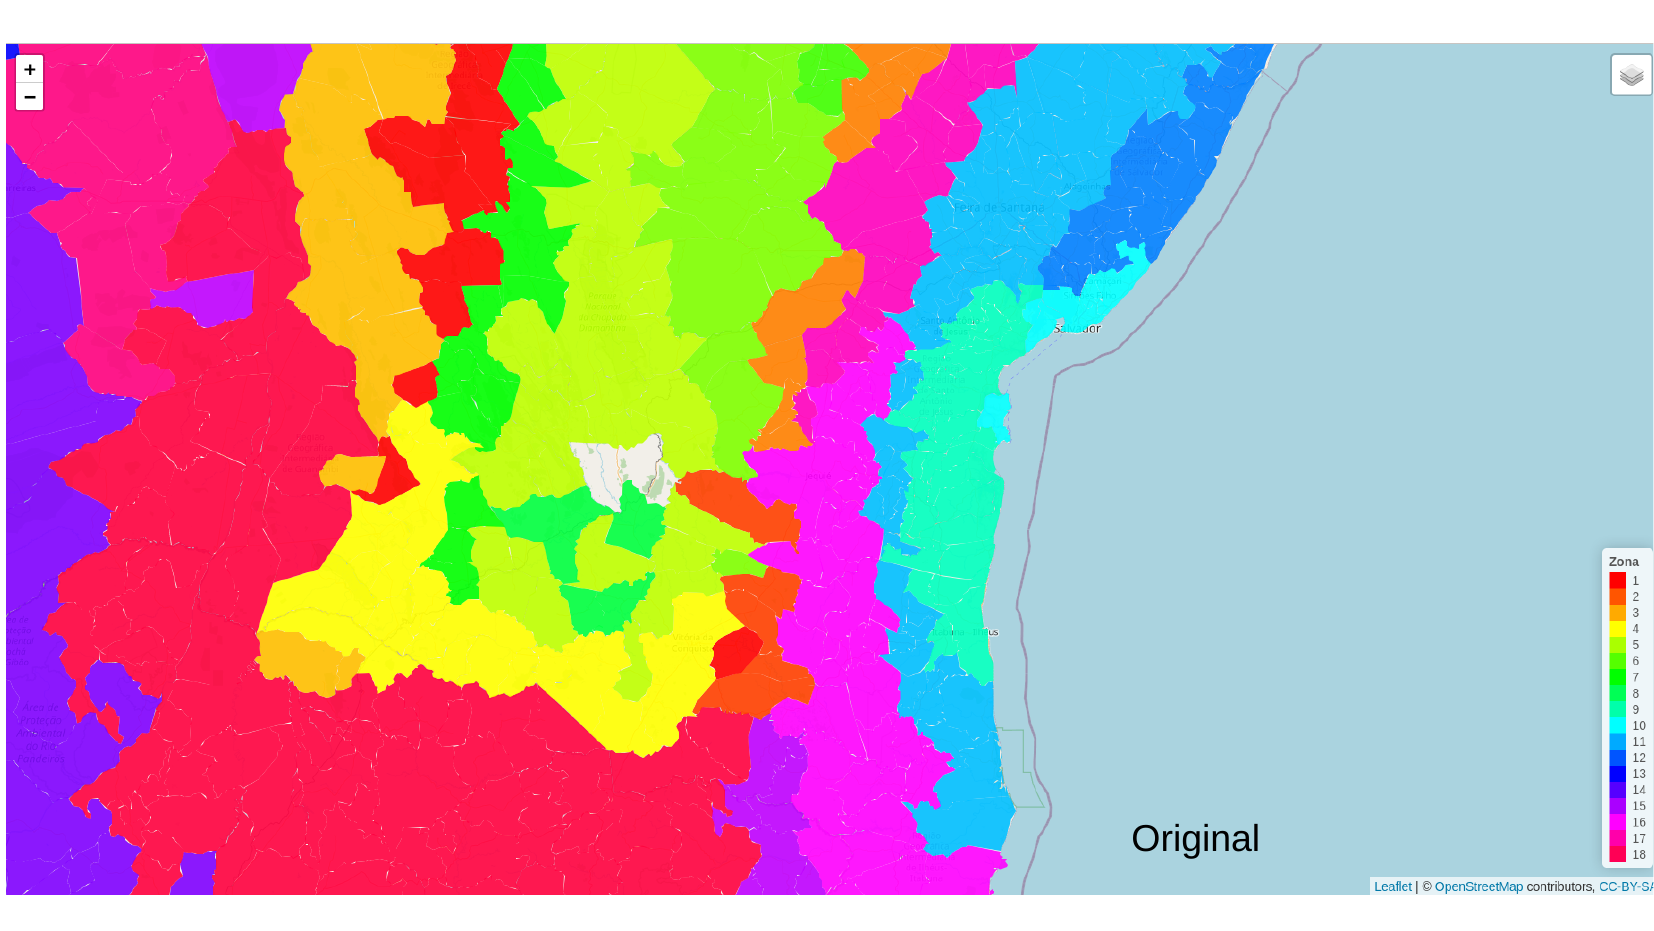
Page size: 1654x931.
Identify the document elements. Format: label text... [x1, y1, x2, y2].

text_box Original [1116, 810, 1276, 867]
picture [6, 43, 1654, 895]
